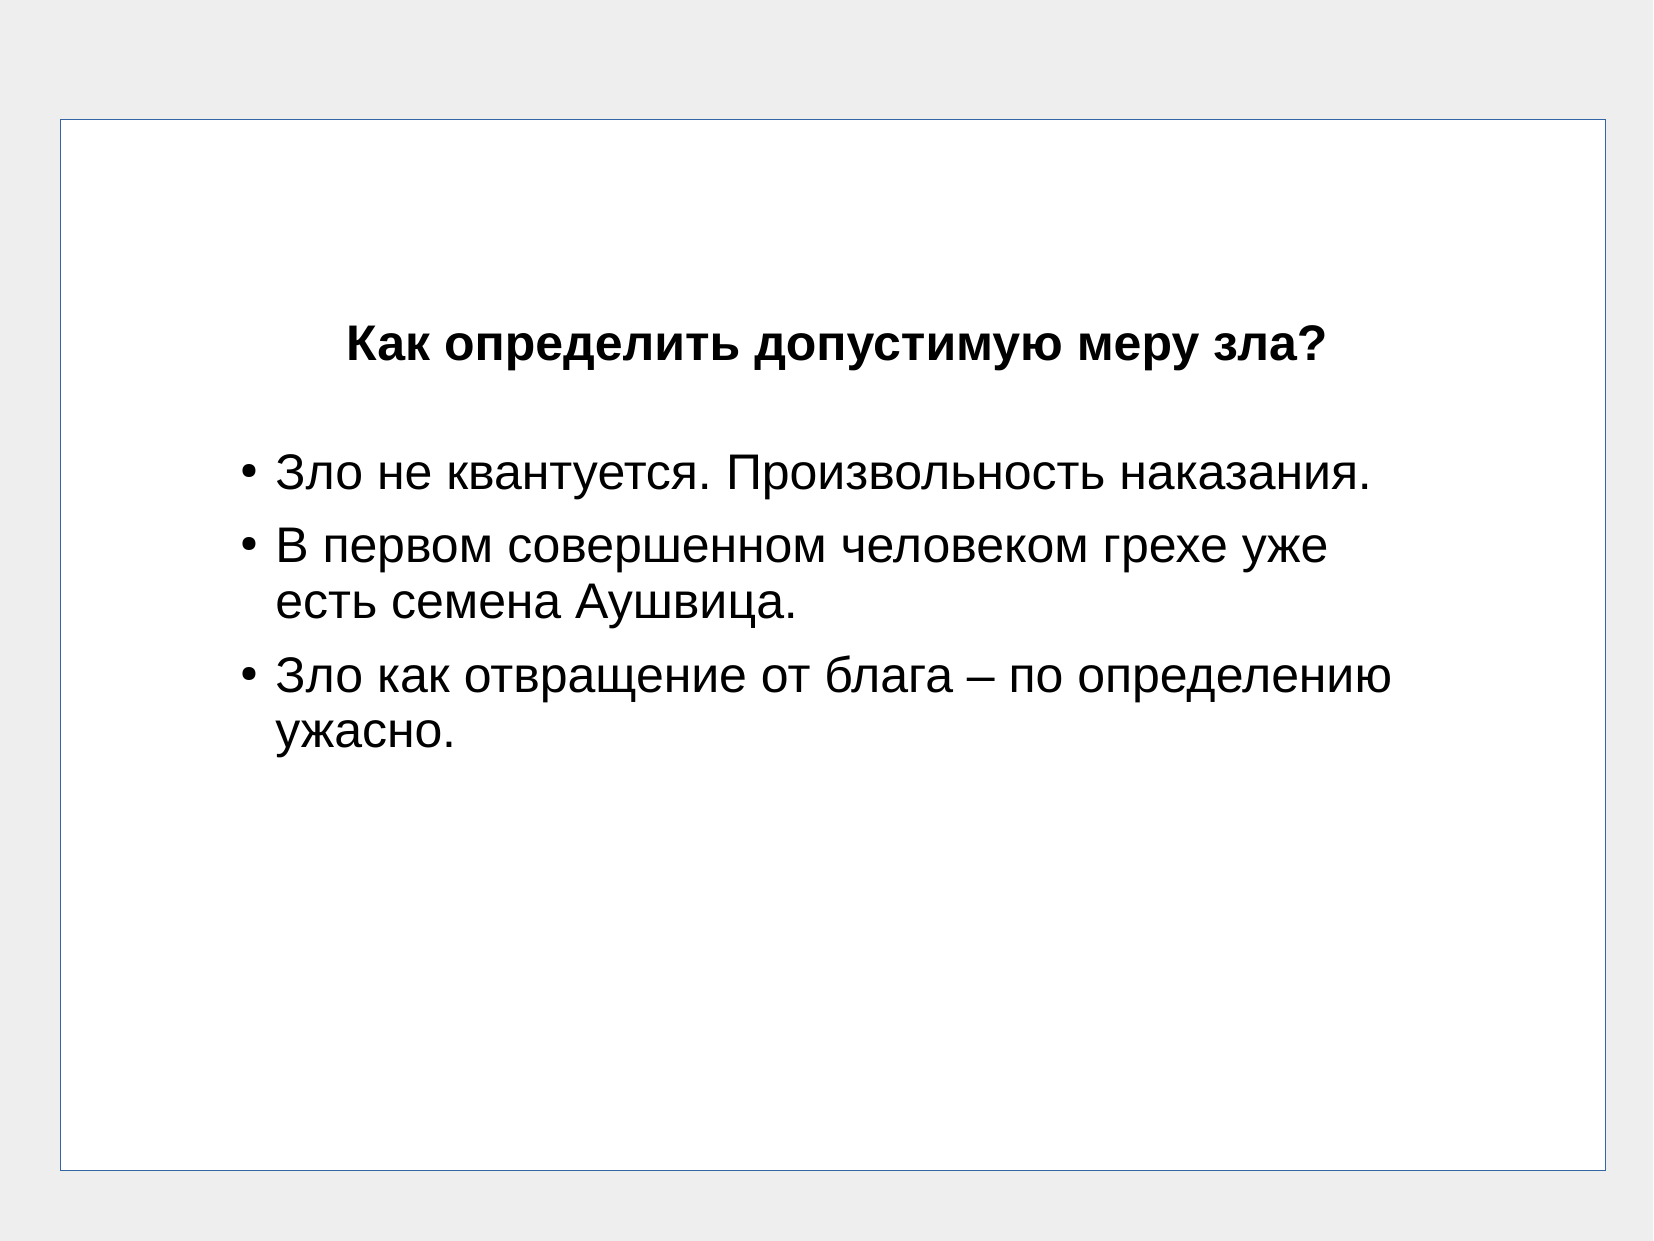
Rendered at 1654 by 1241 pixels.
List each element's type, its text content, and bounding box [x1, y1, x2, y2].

text_box Как определить допустимую меру зла? Зло не квантуется. Произвольность наказания. В первом совершенном человеком грехе уже есть семена Аушвица. Зло как отвращение от блага – по определению ужасно. [240, 315, 1441, 1051]
text_box [60, 119, 1606, 1171]
